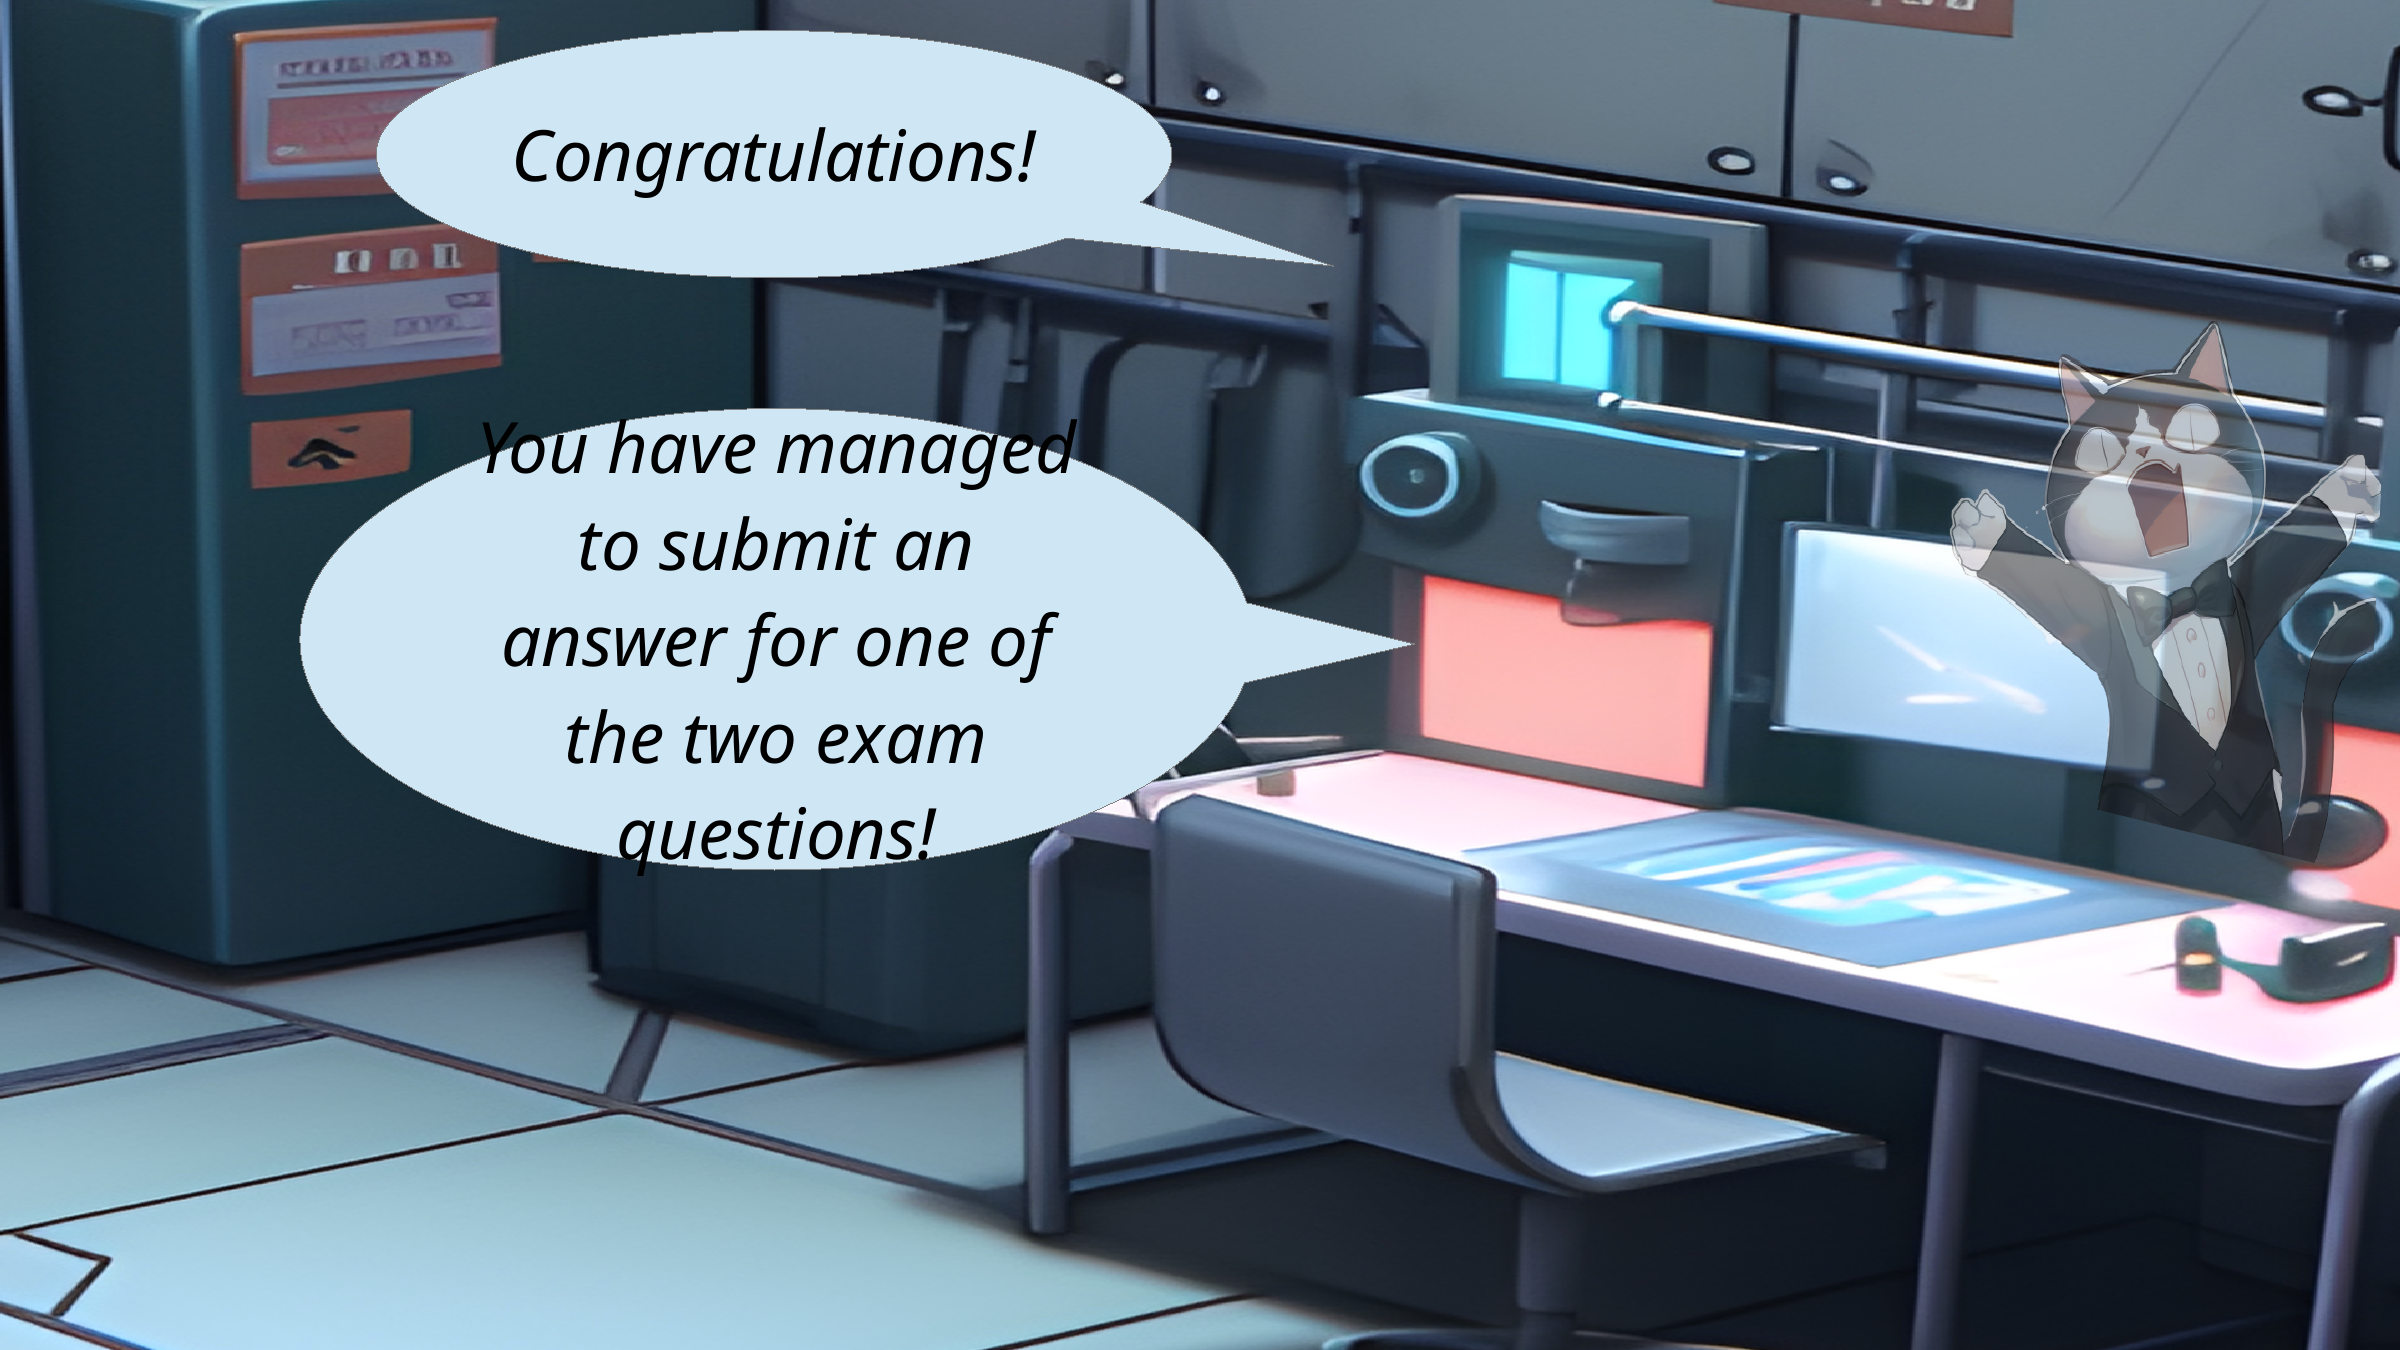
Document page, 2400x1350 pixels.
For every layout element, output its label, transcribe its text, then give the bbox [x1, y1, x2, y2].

text_box You have managed to submit an answer for one of the two exam questions! [299, 408, 1415, 871]
text_box Congratulations! [376, 30, 1334, 278]
picture [0, 0, 2400, 1350]
text_box [1749, 84, 2393, 876]
